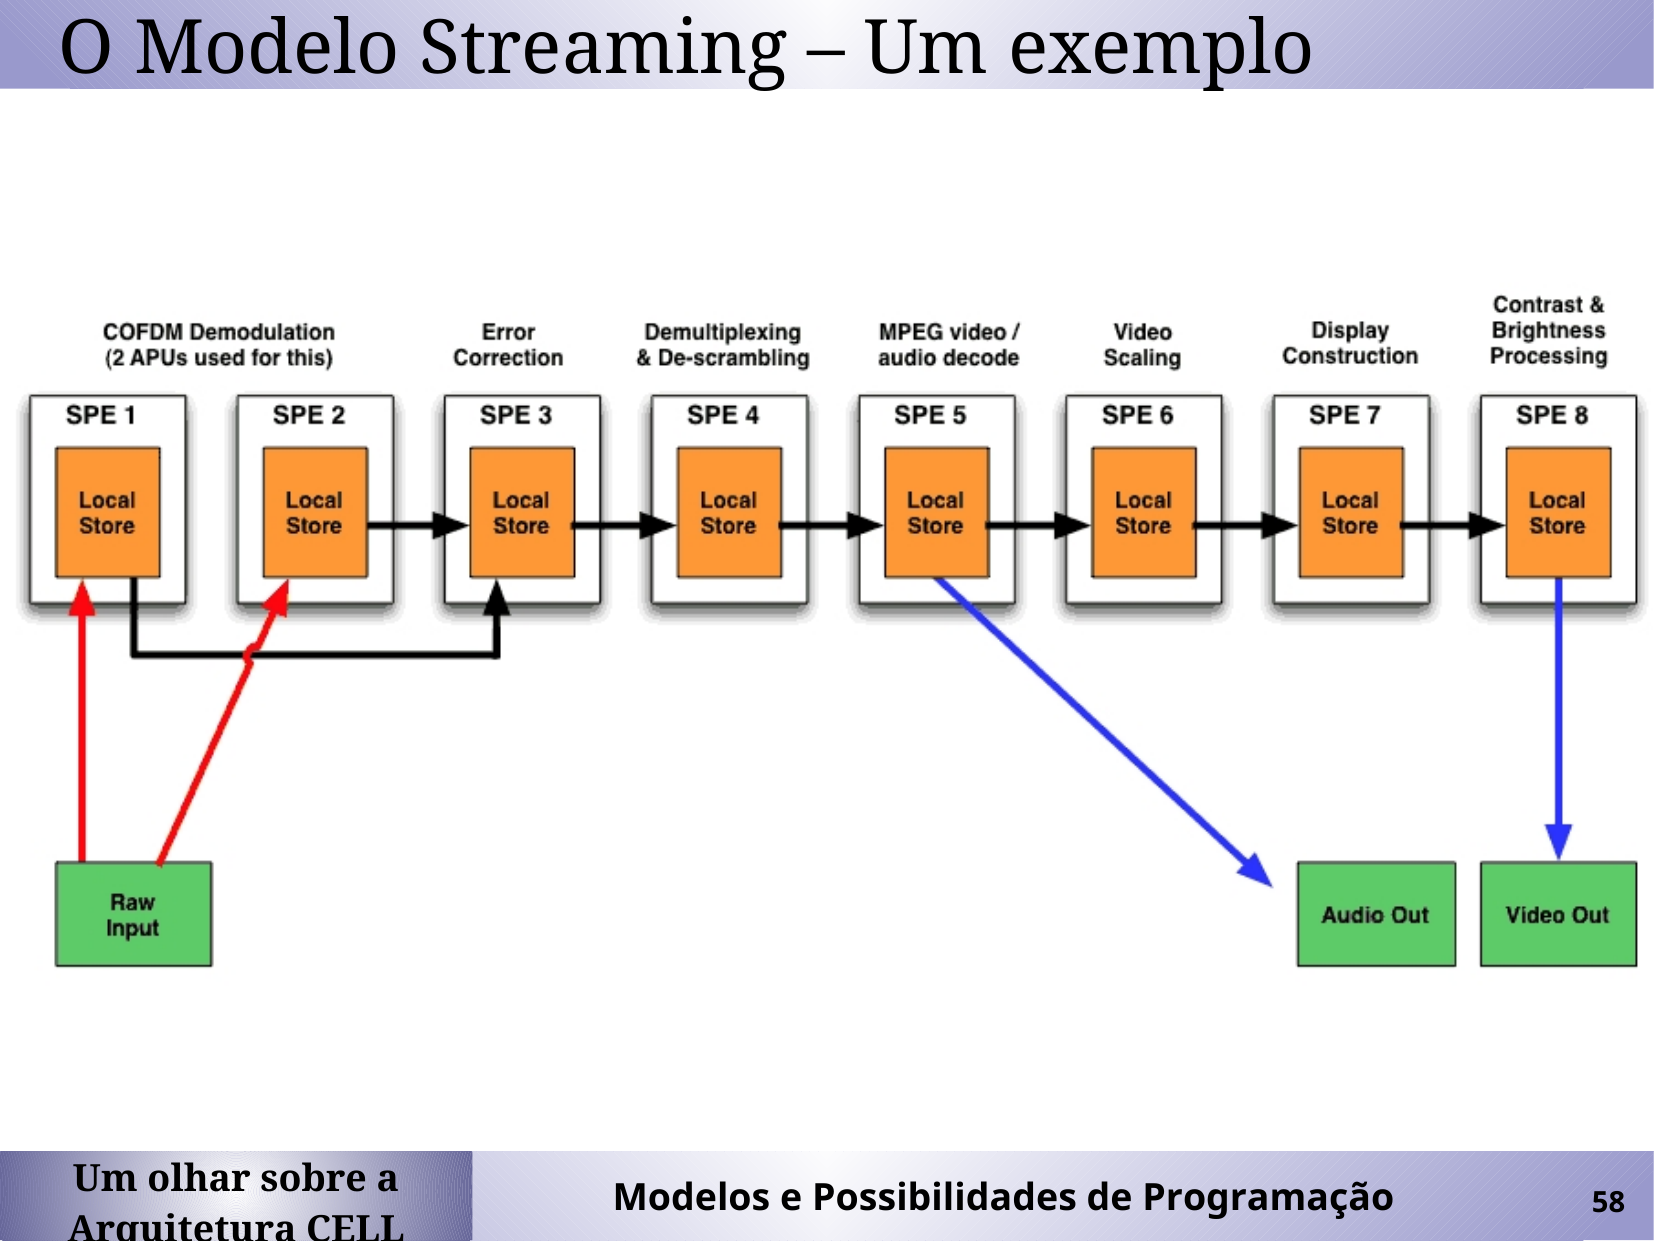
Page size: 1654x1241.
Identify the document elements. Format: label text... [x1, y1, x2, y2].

title O Modelo Streaming – Um exemplo [59, 0, 1447, 89]
text_box Modelos e Possibilidades de Programação [501, 1151, 1506, 1241]
picture [2, 108, 1654, 1055]
